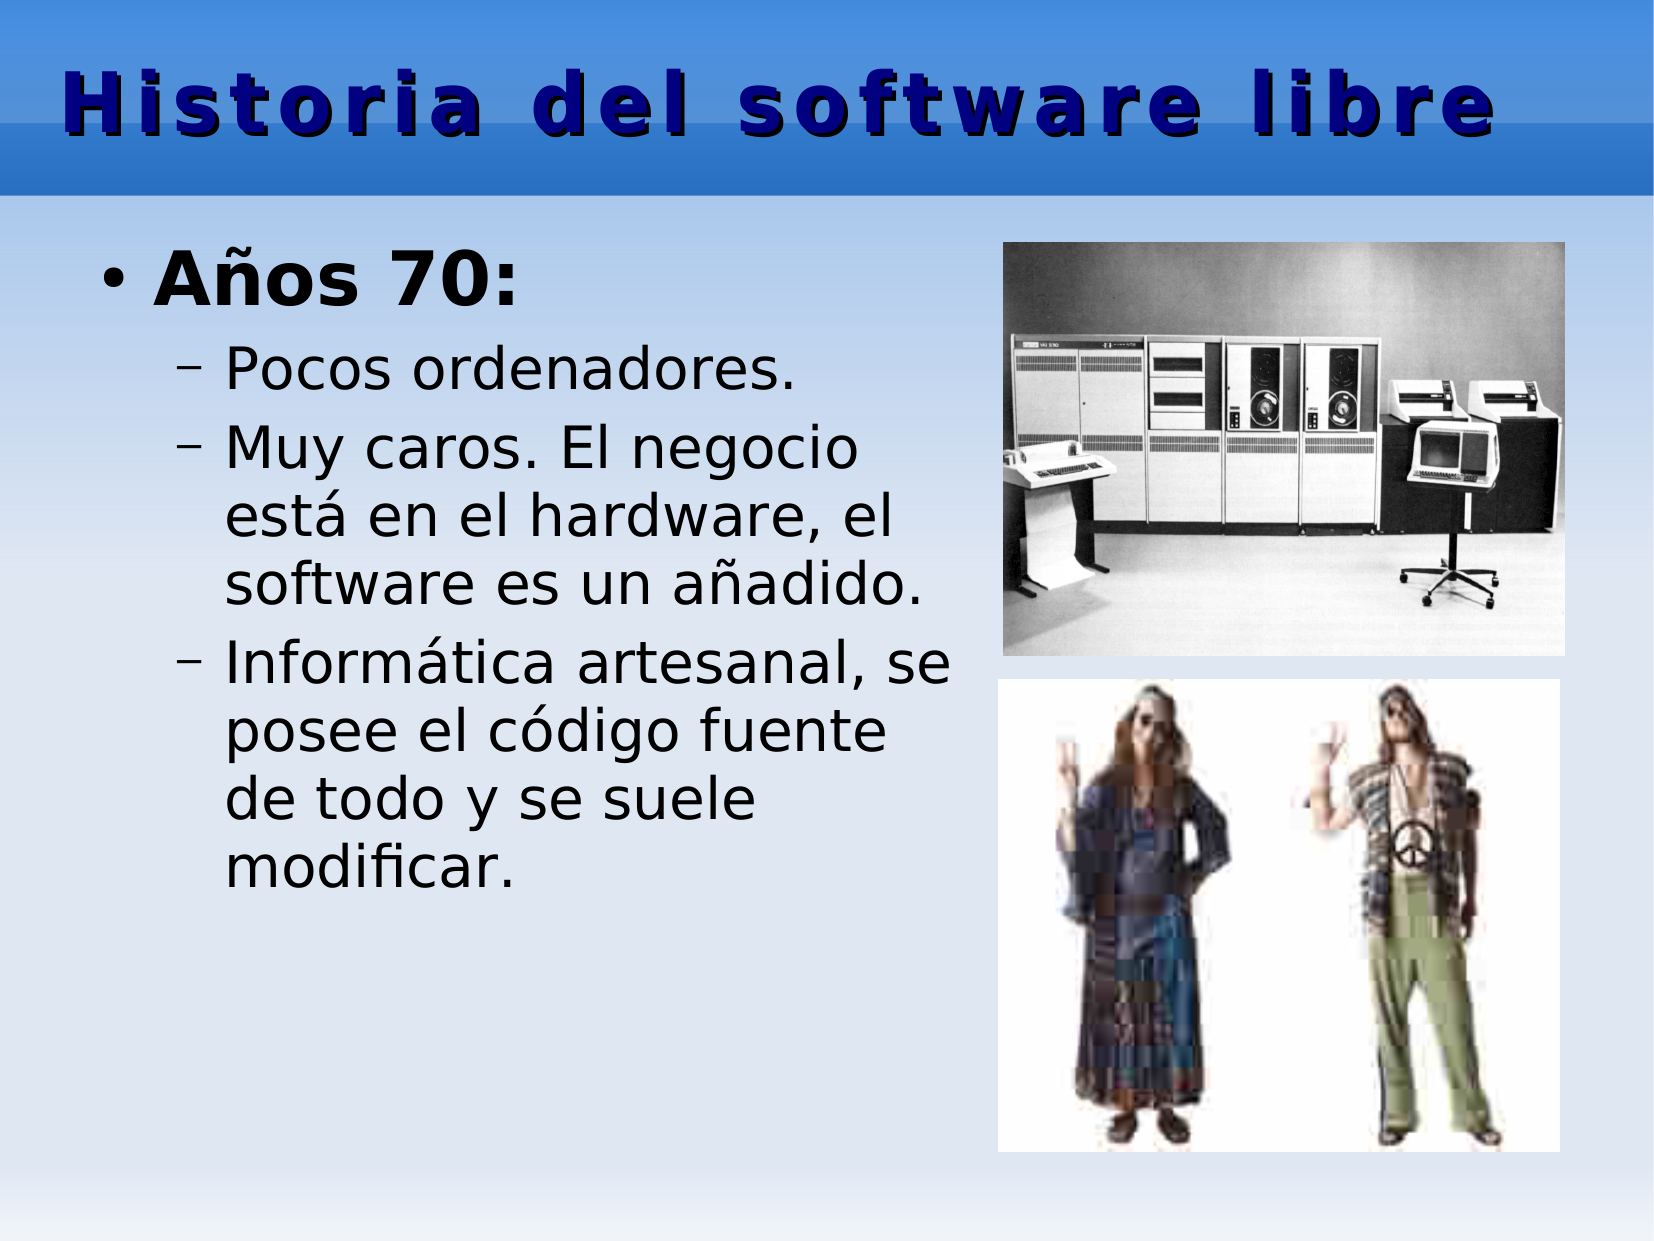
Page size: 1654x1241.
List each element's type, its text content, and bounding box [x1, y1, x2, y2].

title Historia del software libre [59, 29, 1654, 178]
list Años 70: Pocos ordenadores. Muy caros. El negocio está en el hardware, el software es un añadido. Informática artesanal, se posee el código fuente de todo y se suele modificar. [82, 236, 975, 1109]
picture [0, 0, 1654, 1241]
